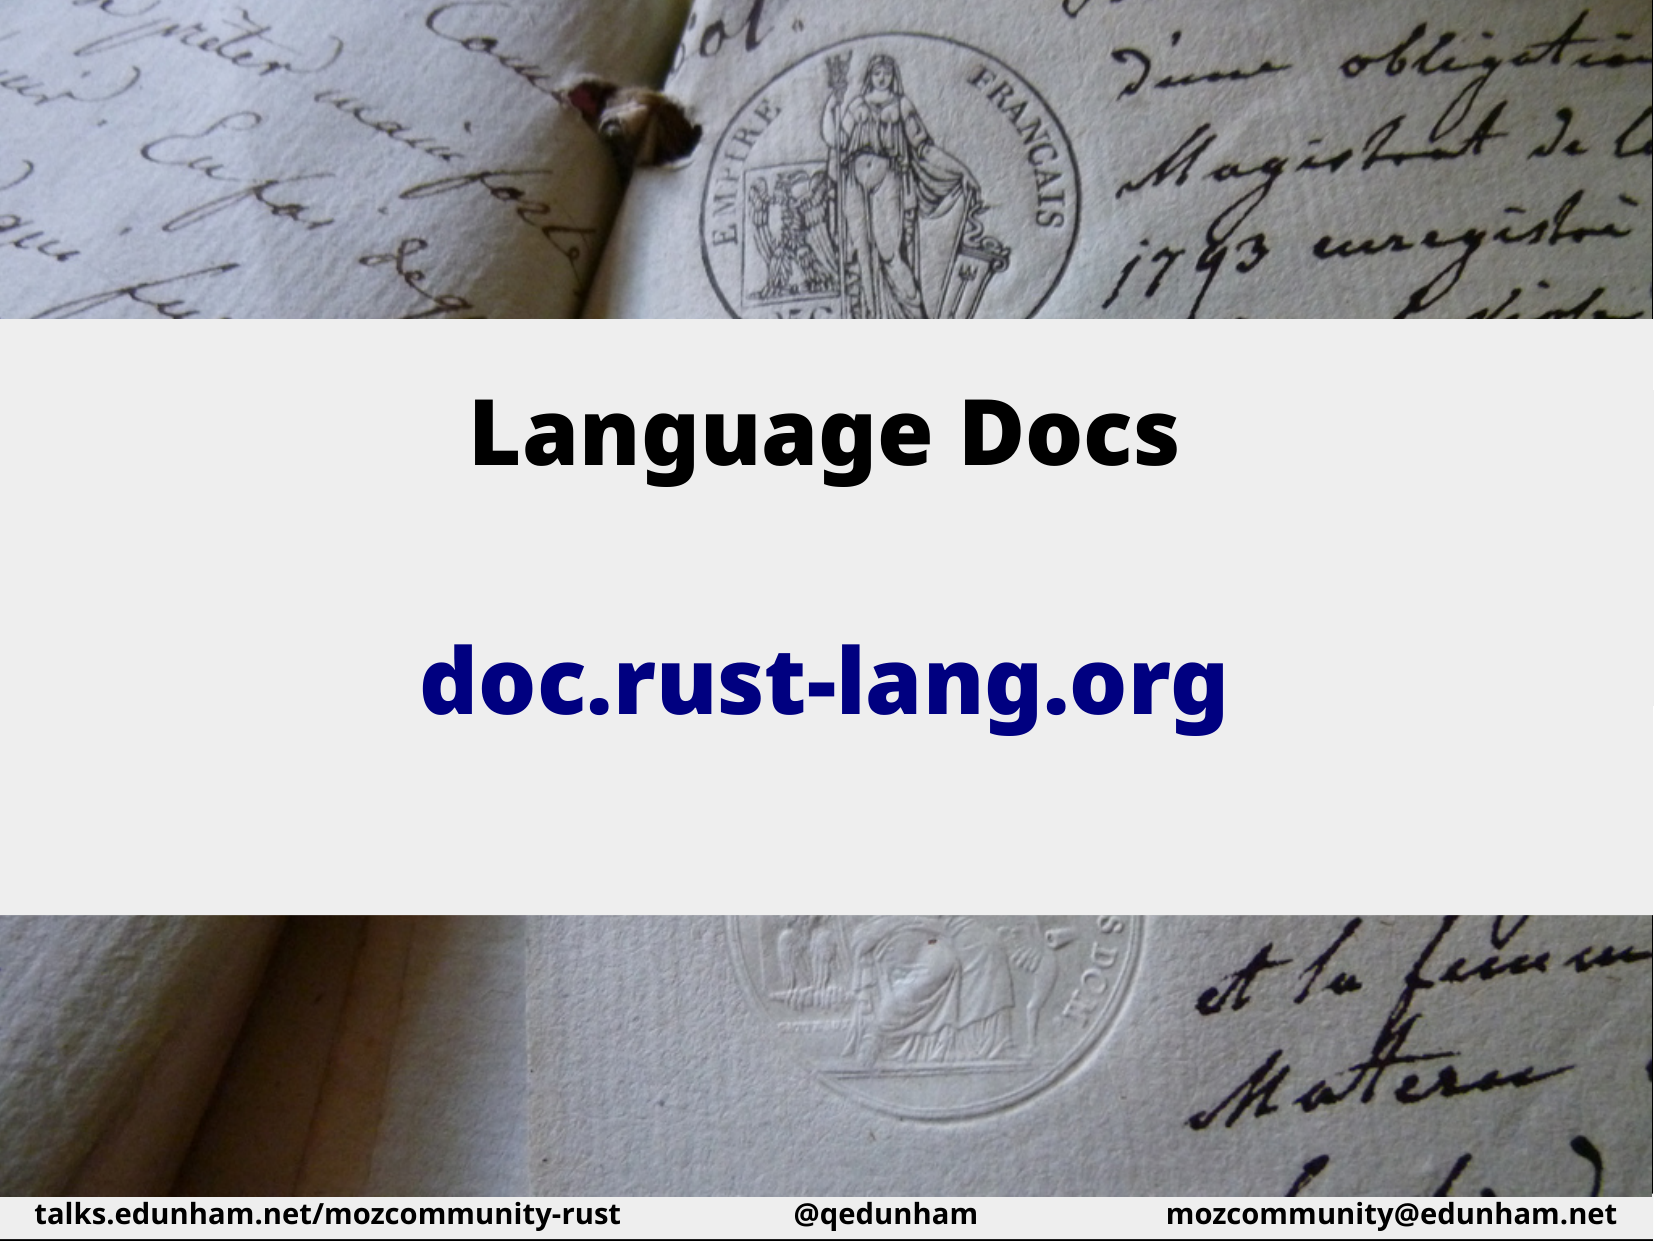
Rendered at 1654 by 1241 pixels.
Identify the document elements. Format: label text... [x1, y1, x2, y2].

picture [0, 0, 1652, 319]
picture [0, 916, 1652, 1197]
title Language Docs doc.rust-lang.org [0, 319, 1653, 916]
